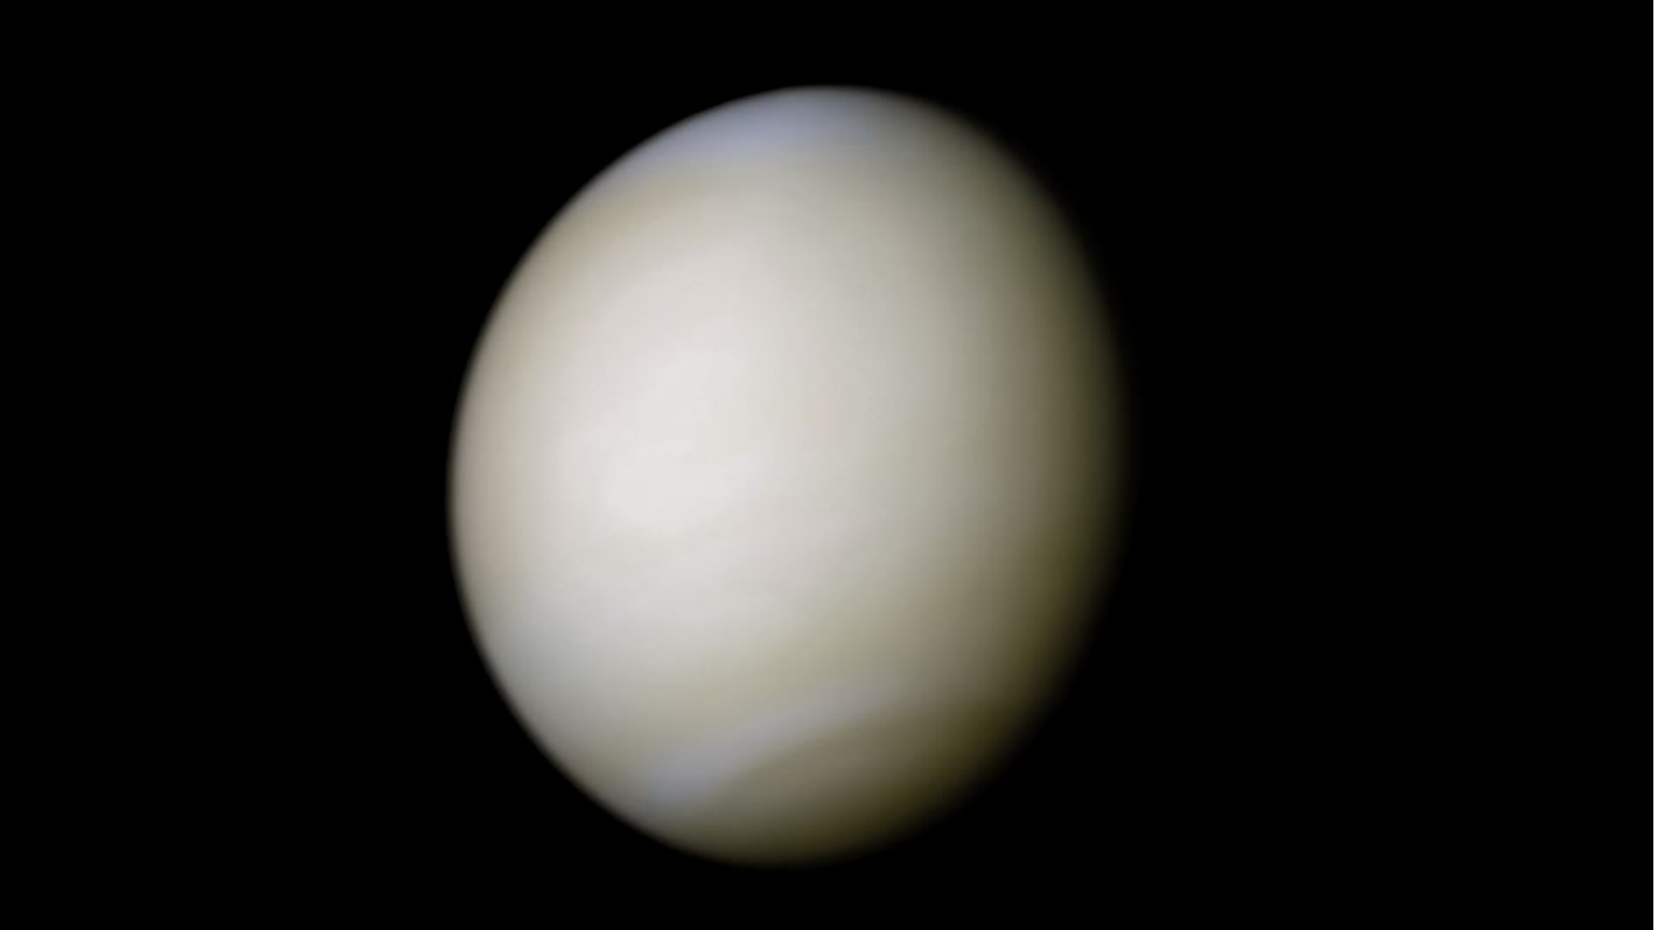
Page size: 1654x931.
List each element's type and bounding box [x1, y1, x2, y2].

picture [425, 62, 1249, 886]
